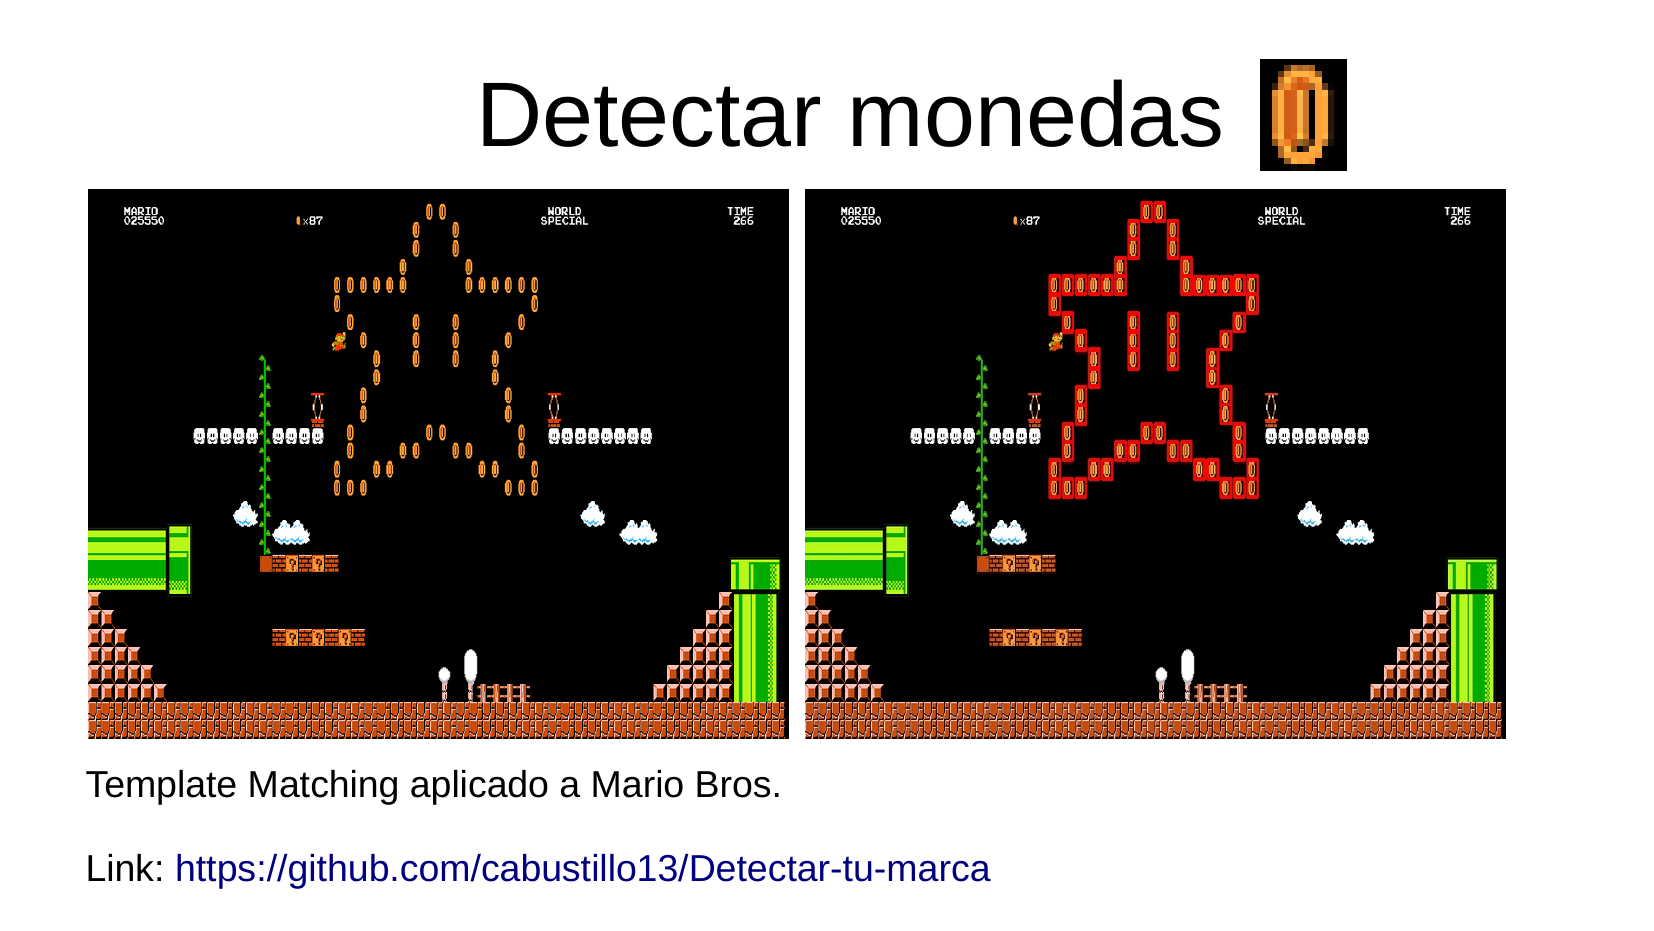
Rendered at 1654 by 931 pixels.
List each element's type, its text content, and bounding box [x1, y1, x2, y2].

picture [88, 189, 789, 739]
picture [805, 189, 1506, 739]
text_box Template Matching aplicado a Mario Bros. Link: https://github.com/cabustillo13/Detectar-tu-marca [70, 755, 1489, 931]
title Detectar monedas [82, 37, 1571, 193]
picture [1260, 59, 1347, 171]
